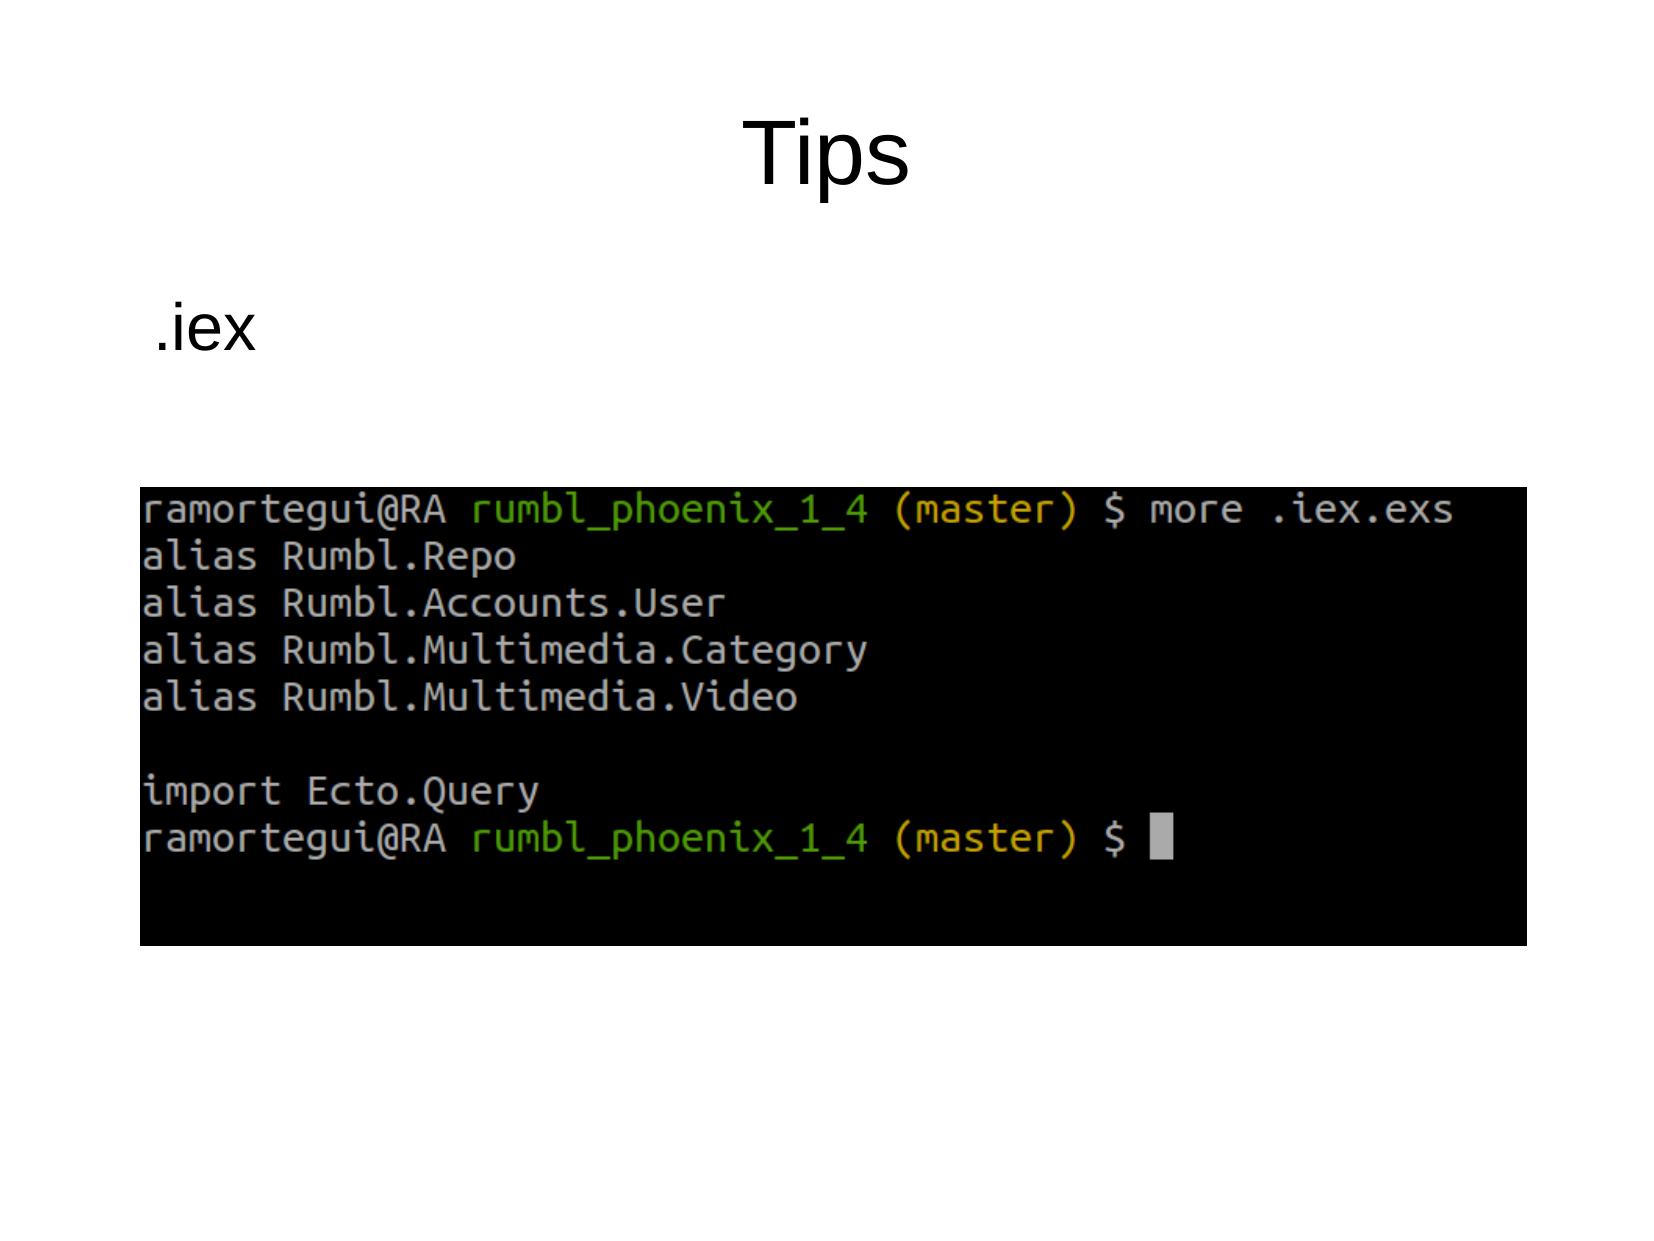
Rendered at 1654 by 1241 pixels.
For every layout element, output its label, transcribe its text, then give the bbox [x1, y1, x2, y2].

title Tips [82, 49, 1571, 257]
list .iex [82, 290, 1571, 1010]
picture [140, 487, 1527, 946]
